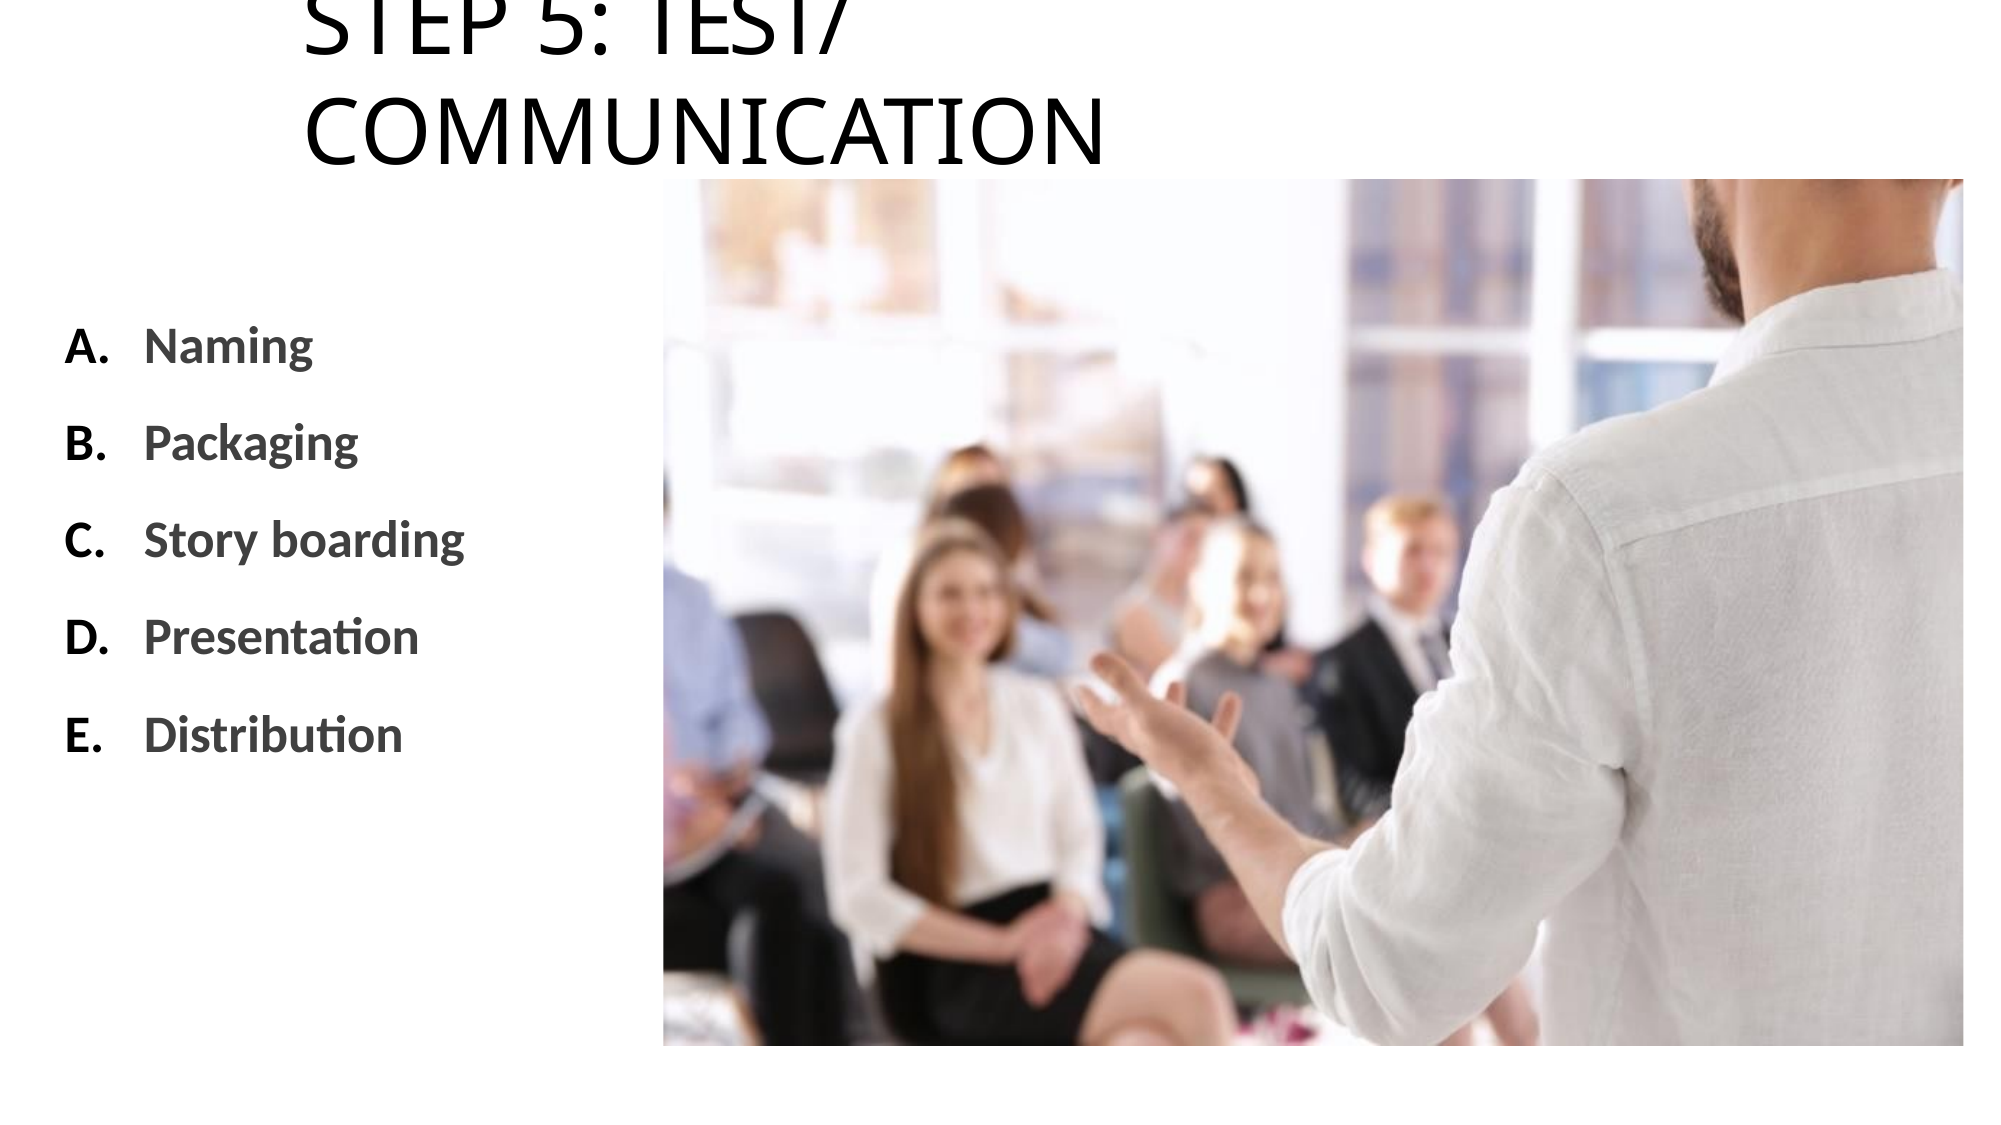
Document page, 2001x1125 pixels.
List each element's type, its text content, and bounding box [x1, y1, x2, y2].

text_box [663, 179, 1963, 1046]
title STEP 5: TEST/ COMMUNICATION [300, 14, 1642, 129]
text_box Naming Packaging Story boarding Presentation Distribution [59, 273, 467, 766]
